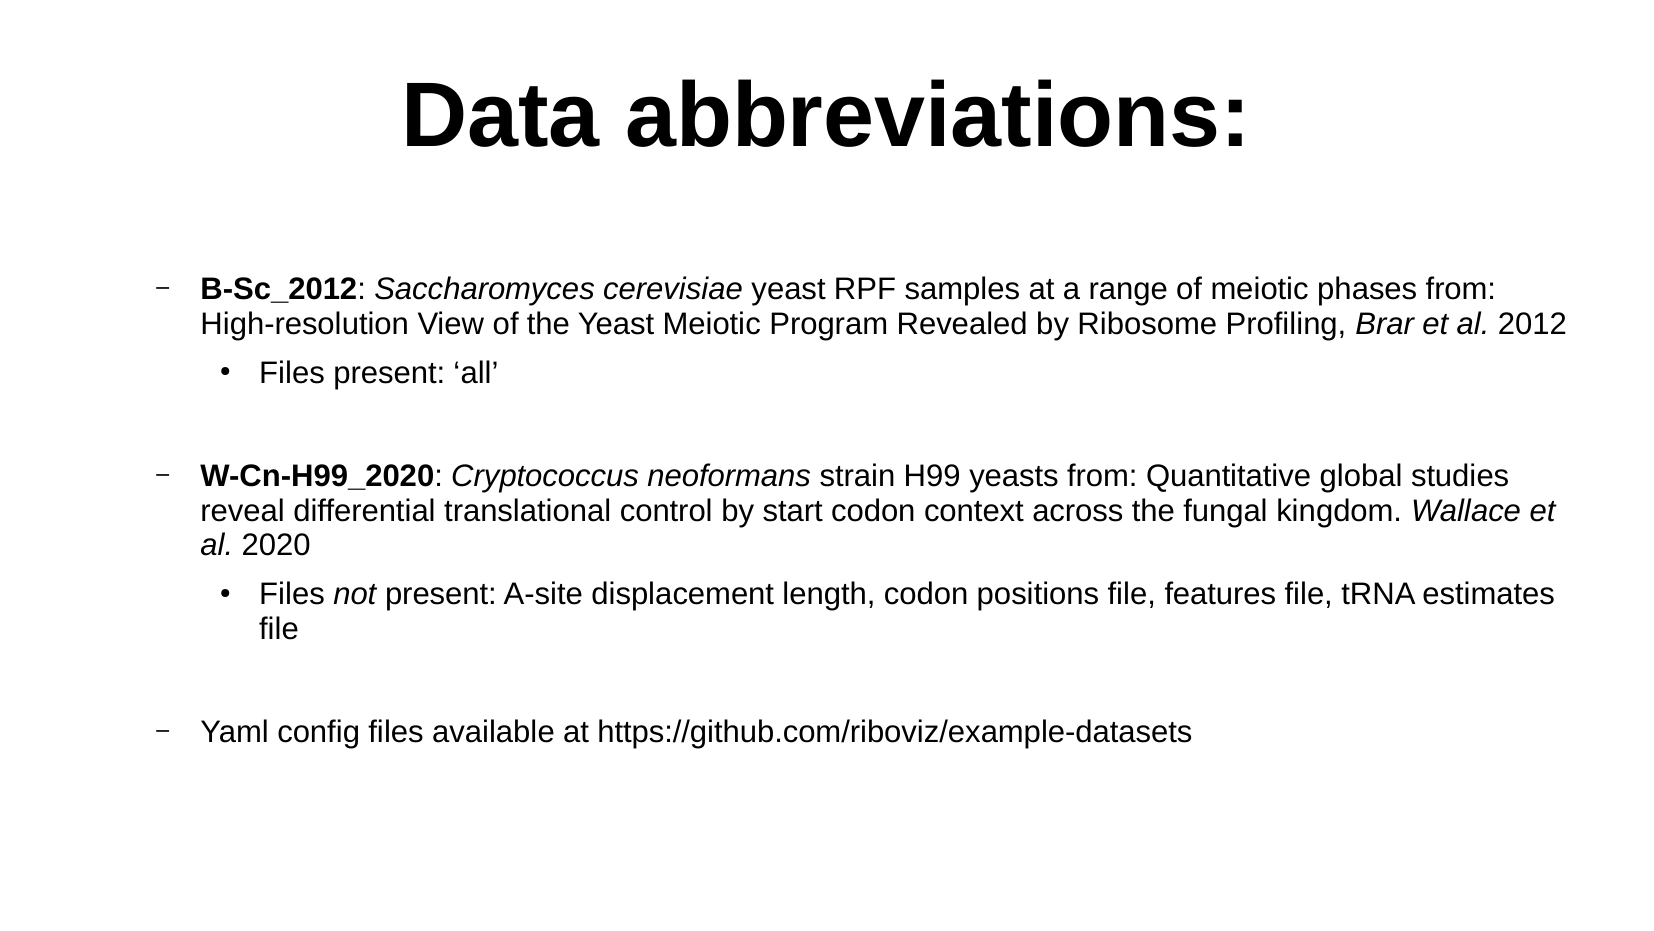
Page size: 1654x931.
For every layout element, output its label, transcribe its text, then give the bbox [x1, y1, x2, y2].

title Data abbreviations: [82, 37, 1571, 193]
list B-Sc_2012: Saccharomyces cerevisiae yeast RPF samples at a range of meiotic phases from: High-resolution View of the Yeast Meiotic Program Revealed by Ribosome Profiling, Brar et al. 2012 Files present: ‘all’ W-Cn-H99_2020: Cryptococcus neoformans strain H99 yeasts from: Quantitative global studies reveal differential translational control by start codon context across the fungal kingdom. Wallace et al. 2020 Files not present: A-site displacement length, codon positions file, features file, tRNA estimates file Yaml config files available at https://github.com/riboviz/example-datasets [82, 217, 1571, 758]
